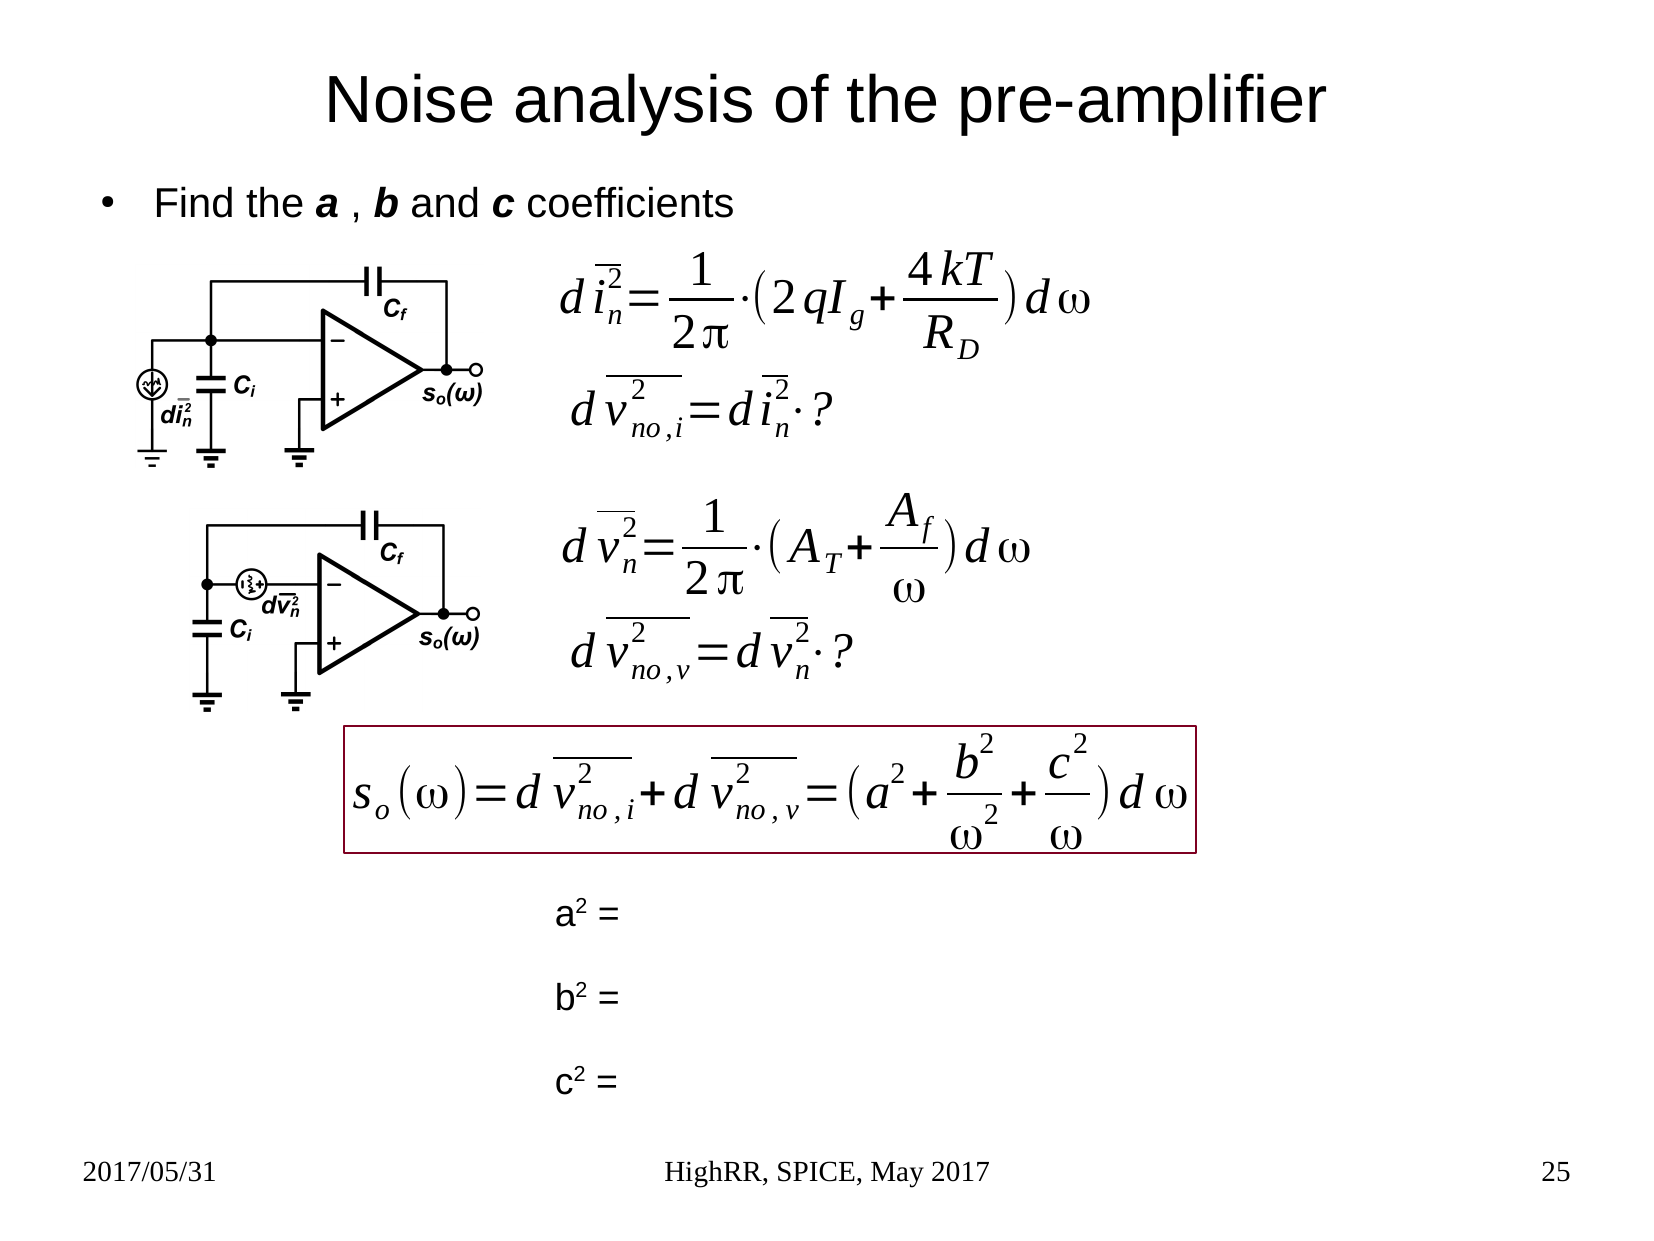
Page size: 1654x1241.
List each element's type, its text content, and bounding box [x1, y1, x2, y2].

title Noise analysis of the pre-amplifier [82, 49, 1571, 151]
chart [563, 371, 841, 444]
chart [555, 480, 1039, 607]
chart [563, 613, 861, 686]
text_box a2 = b2 = c2 = [540, 885, 826, 1110]
chart [552, 240, 1099, 366]
picture [135, 264, 484, 468]
chart [345, 727, 1196, 852]
picture [189, 508, 481, 712]
list Find the a , b and c coefficients [82, 180, 1571, 1141]
